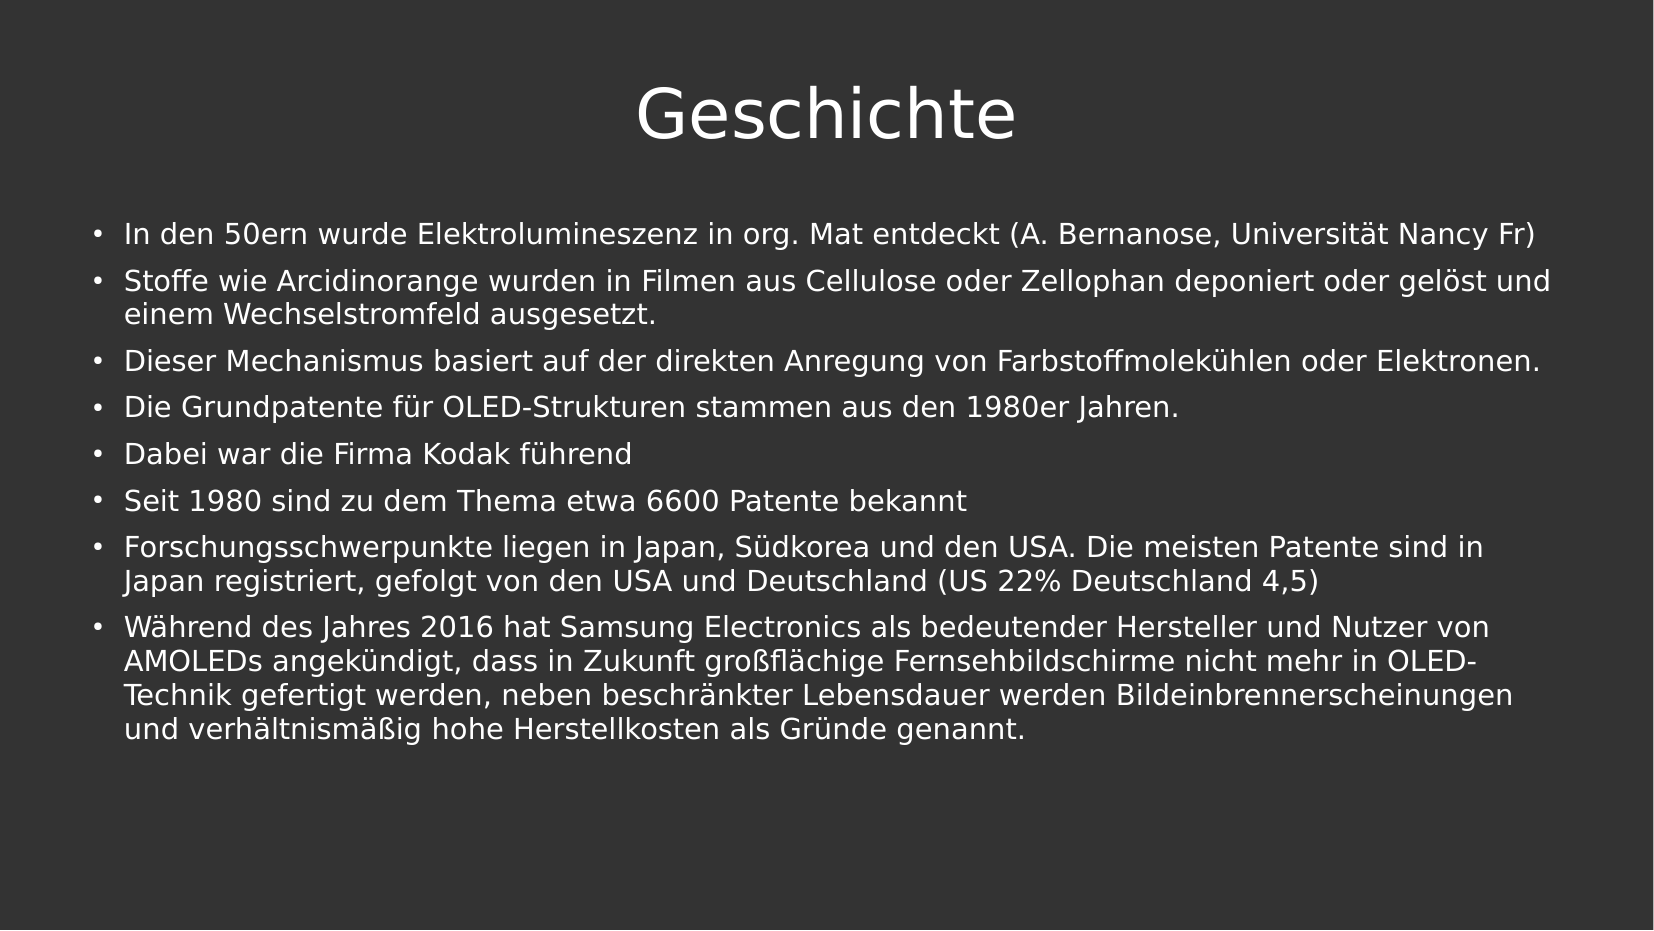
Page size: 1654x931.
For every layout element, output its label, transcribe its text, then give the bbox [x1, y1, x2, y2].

title Geschichte [82, 37, 1571, 193]
list In den 50ern wurde Elektrolumineszenz in org. Mat entdeckt (A. Bernanose, Universität Nancy Fr) Stoffe wie Arcidinorange wurden in Filmen aus Cellulose oder Zellophan deponiert oder gelöst und einem Wechselstromfeld ausgesetzt. Dieser Mechanismus basiert auf der direkten Anregung von Farbstoffmolekühlen oder Elektronen. Die Grundpatente für OLED-Strukturen stammen aus den 1980er Jahren. Dabei war die Firma Kodak führend Seit 1980 sind zu dem Thema etwa 6600 Patente bekannt Forschungsschwerpunkte liegen in Japan, Südkorea und den USA. Die meisten Patente sind in Japan registriert, gefolgt von den USA und Deutschland (US 22% Deutschland 4,5) Während des Jahres 2016 hat Samsung Electronics als bedeutender Hersteller und Nutzer von AMOLEDs angekündigt, dass in Zukunft großflächige Fernsehbildschirme nicht mehr in OLED-Technik gefertigt werden, neben beschränkter Lebensdauer werden Bildeinbrennerscheinungen und verhältnismäßig hohe Herstellkosten als Gründe genannt. [82, 217, 1571, 758]
